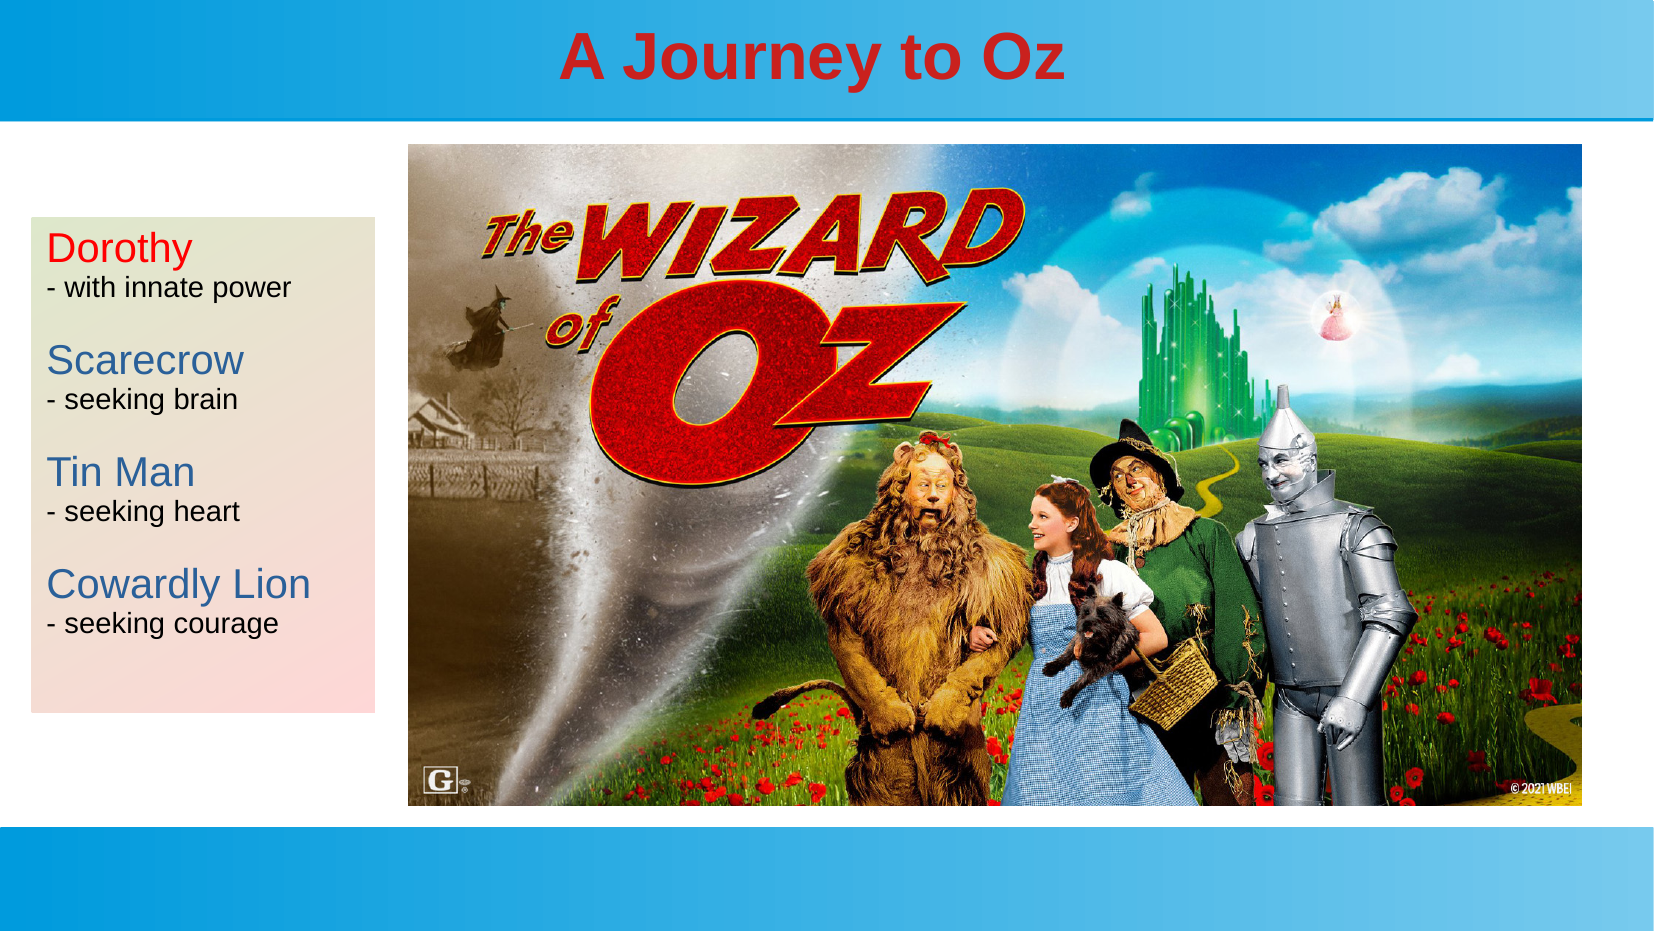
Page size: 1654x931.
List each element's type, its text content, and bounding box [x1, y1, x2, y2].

title A Journey to Oz [75, 0, 1552, 113]
text_box Dorothy - with innate power Scarecrow - seeking brain Tin Man - seeking heart Cowardly Lion - seeking courage [31, 217, 376, 713]
picture [408, 144, 1582, 806]
